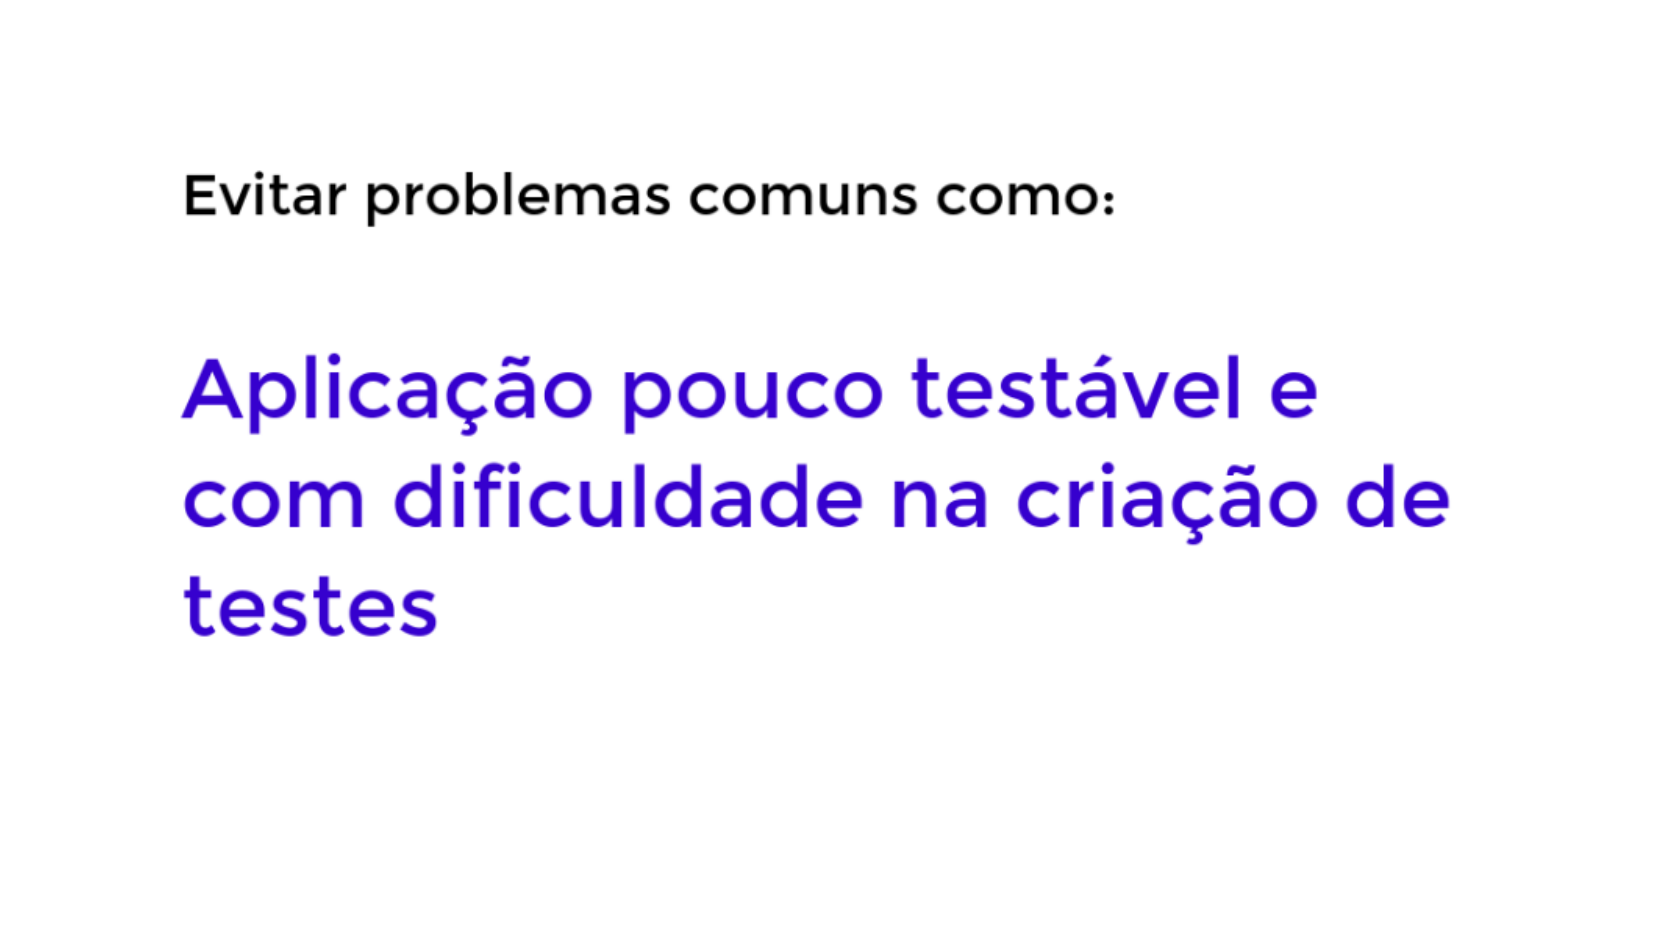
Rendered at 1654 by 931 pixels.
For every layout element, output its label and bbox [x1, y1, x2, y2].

picture [134, 77, 1523, 851]
